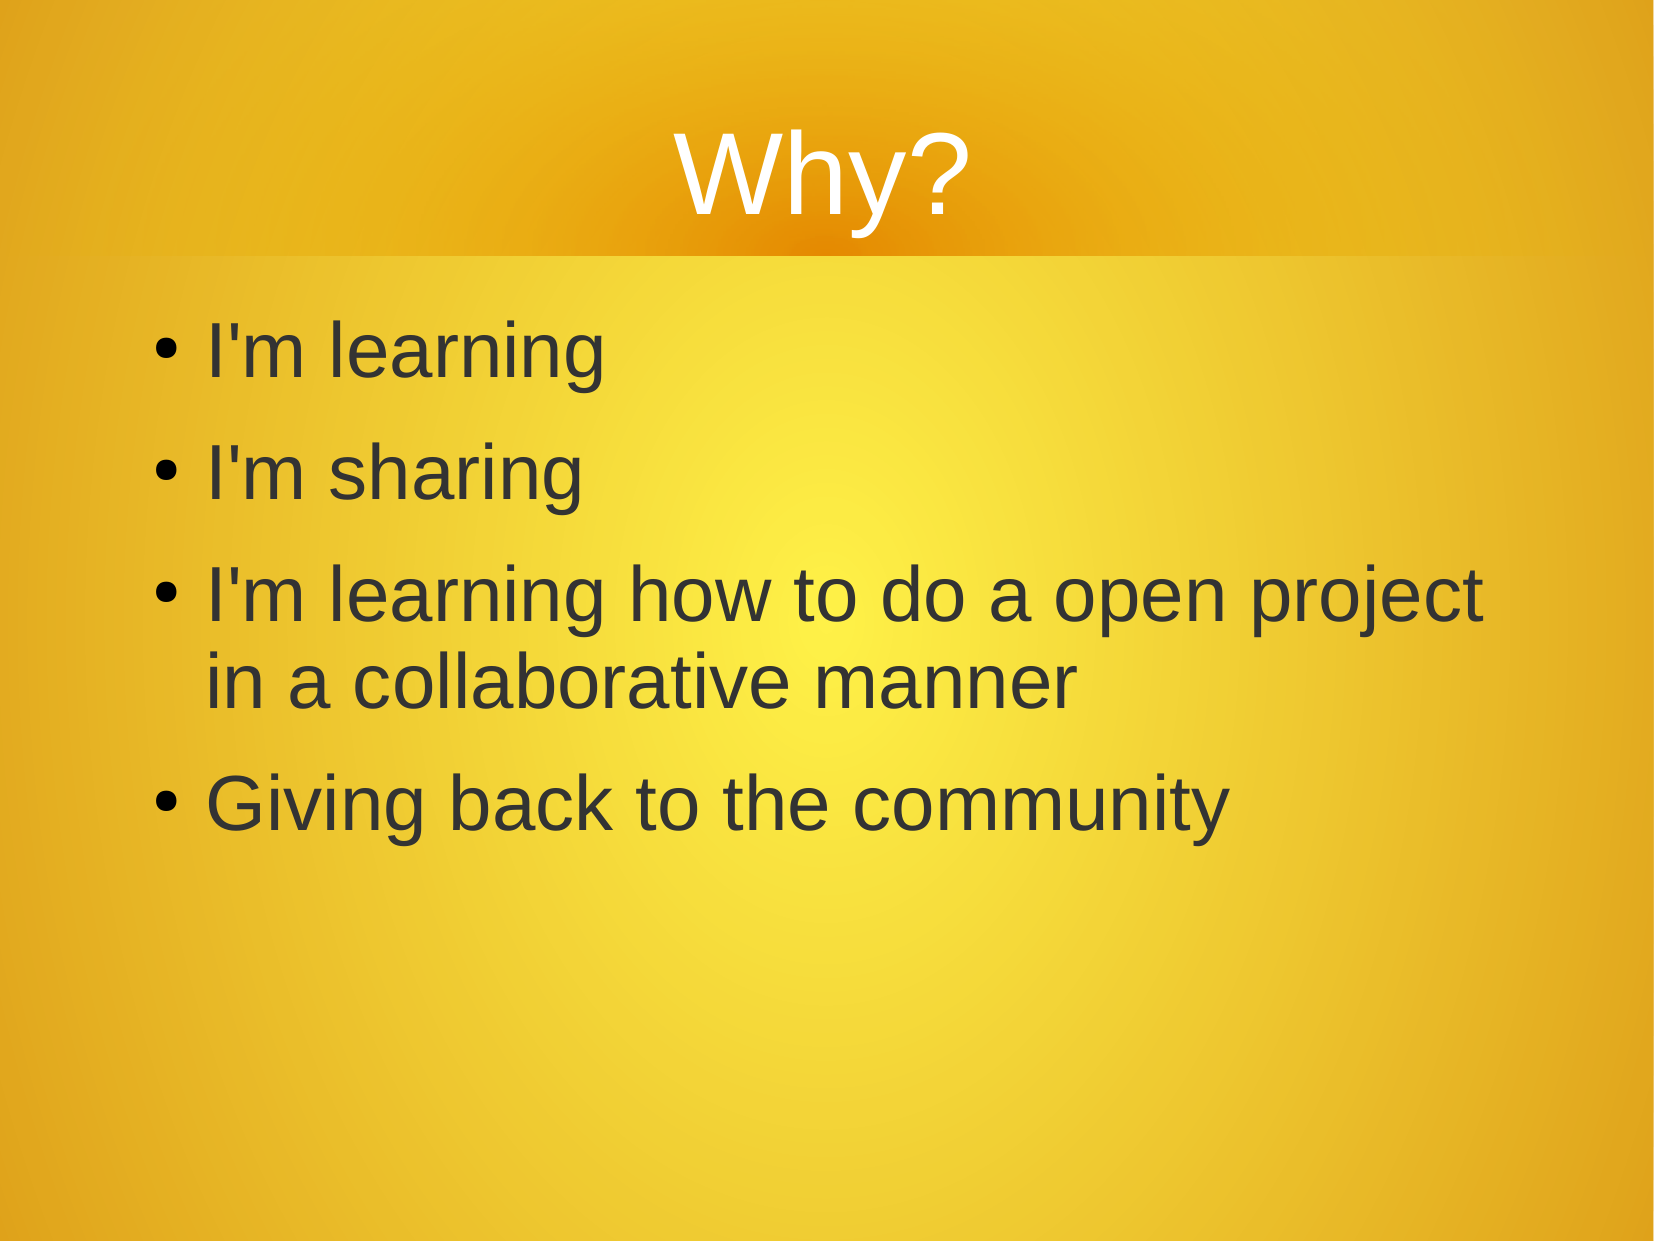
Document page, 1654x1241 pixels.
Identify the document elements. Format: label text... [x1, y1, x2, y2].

title Why? [78, 70, 1567, 278]
list I'm learning I'm sharing I'm learning how to do a open project in a collaborative manner Giving back to the community [134, 306, 1519, 1027]
